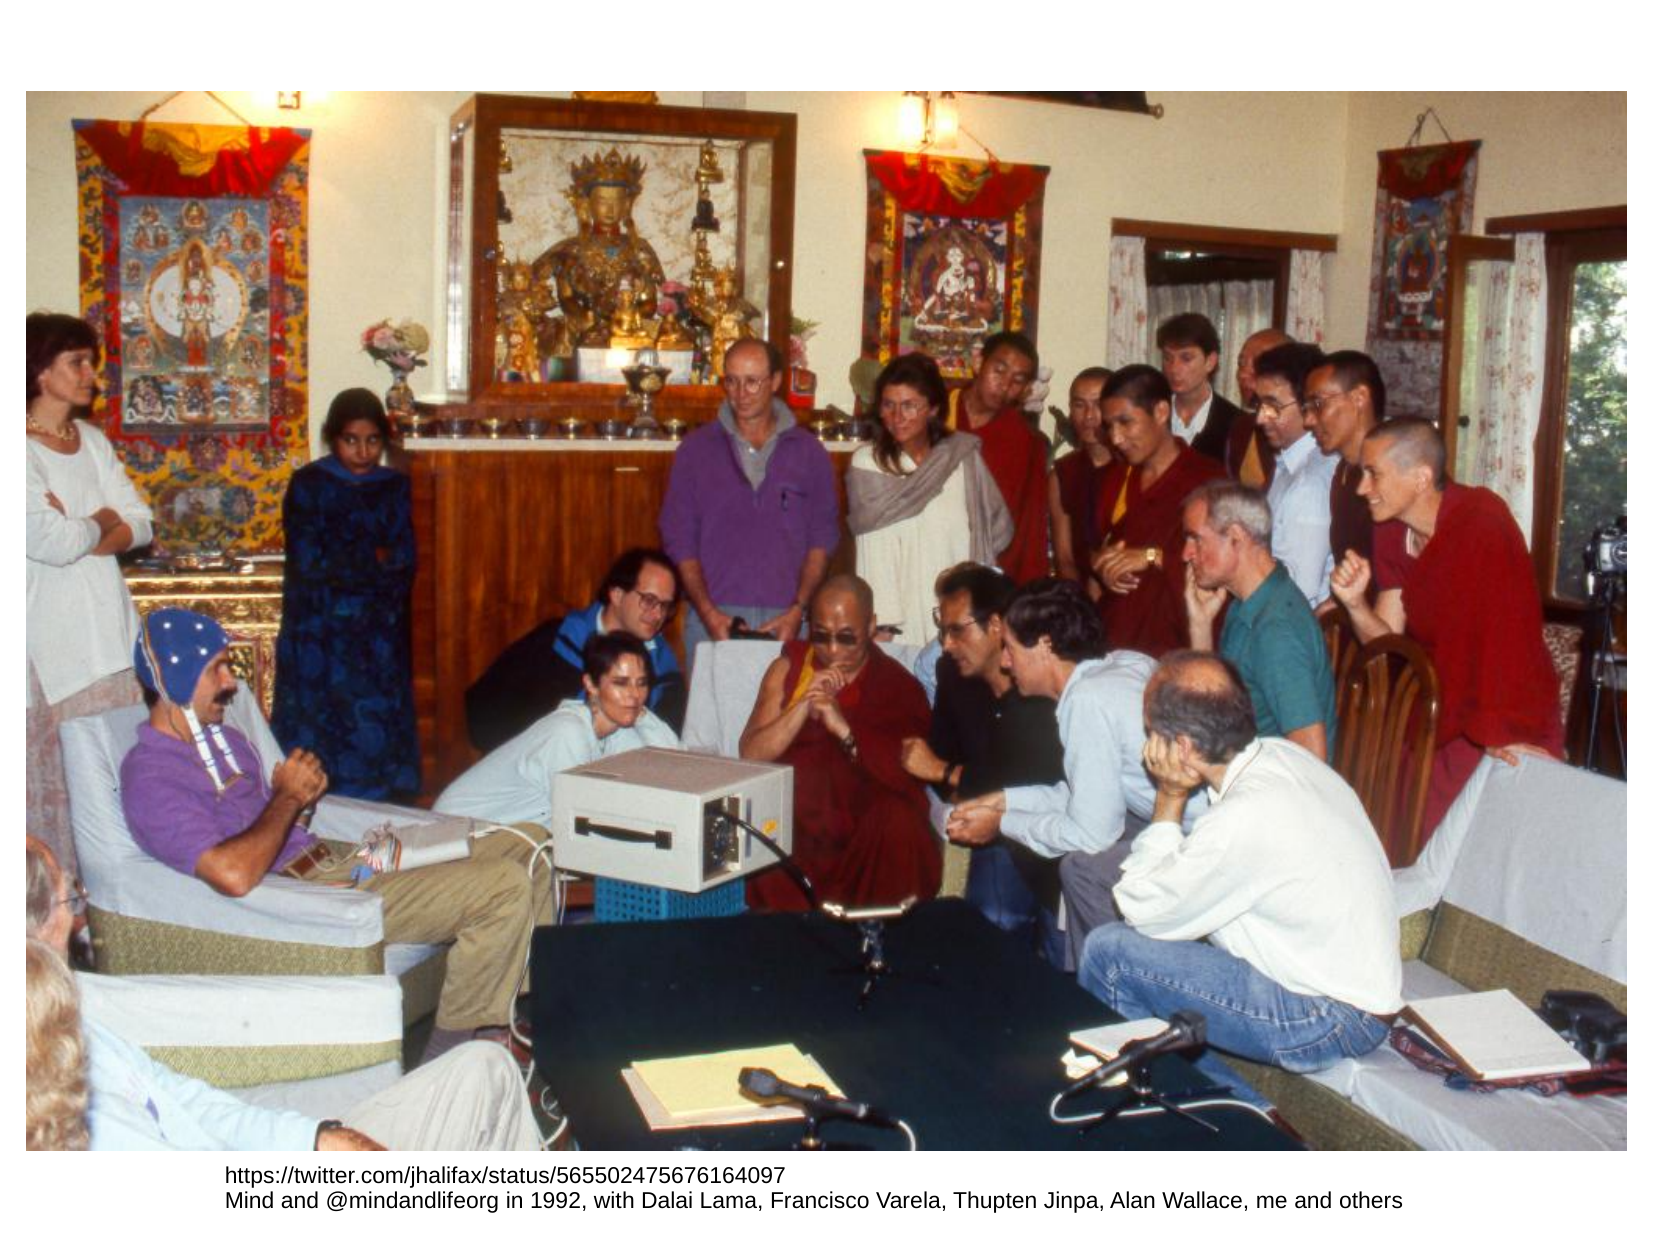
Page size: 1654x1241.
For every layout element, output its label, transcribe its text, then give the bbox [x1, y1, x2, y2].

text_box https://twitter.com/jhalifax/status/565502475676164097 Mind and @mindandlifeorg in 1992, with Dalai Lama, Francisco Varela, Thupten Jinpa, Alan Wallace, me and others [210, 1155, 1654, 1221]
picture [26, 91, 1627, 1151]
